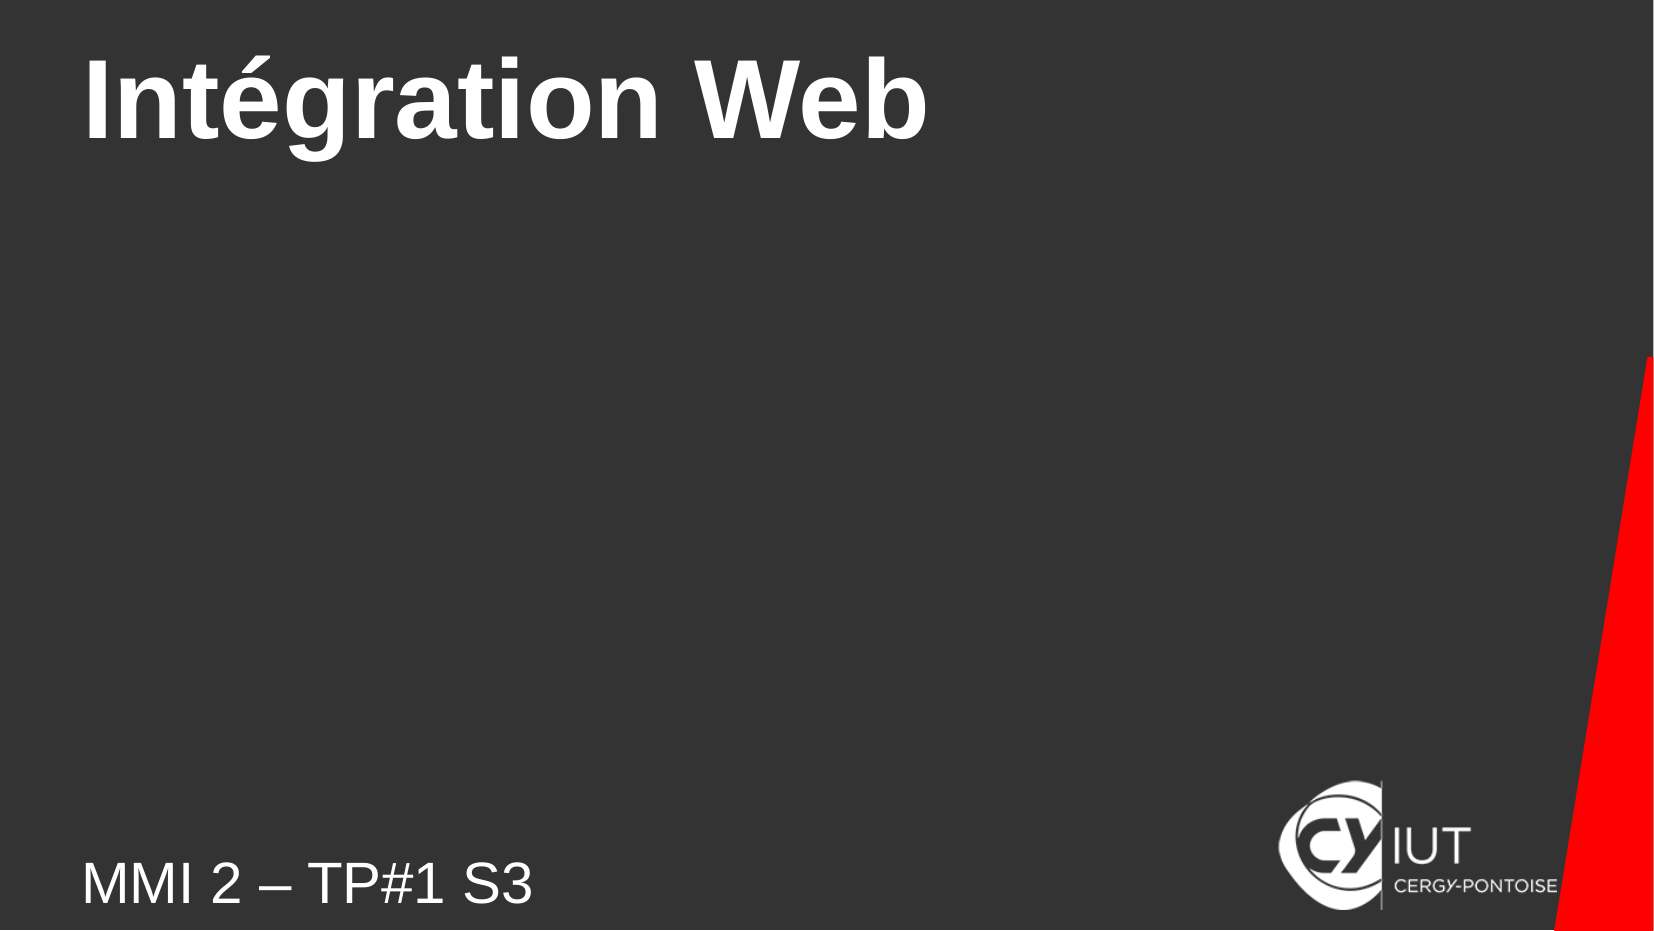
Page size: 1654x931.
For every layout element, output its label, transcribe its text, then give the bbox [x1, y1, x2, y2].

title MMI 2 – TP#1 S3 [81, 805, 1134, 931]
title Intégration Web [82, 36, 1571, 226]
picture [1275, 779, 1557, 910]
text_box [1554, 356, 1654, 931]
